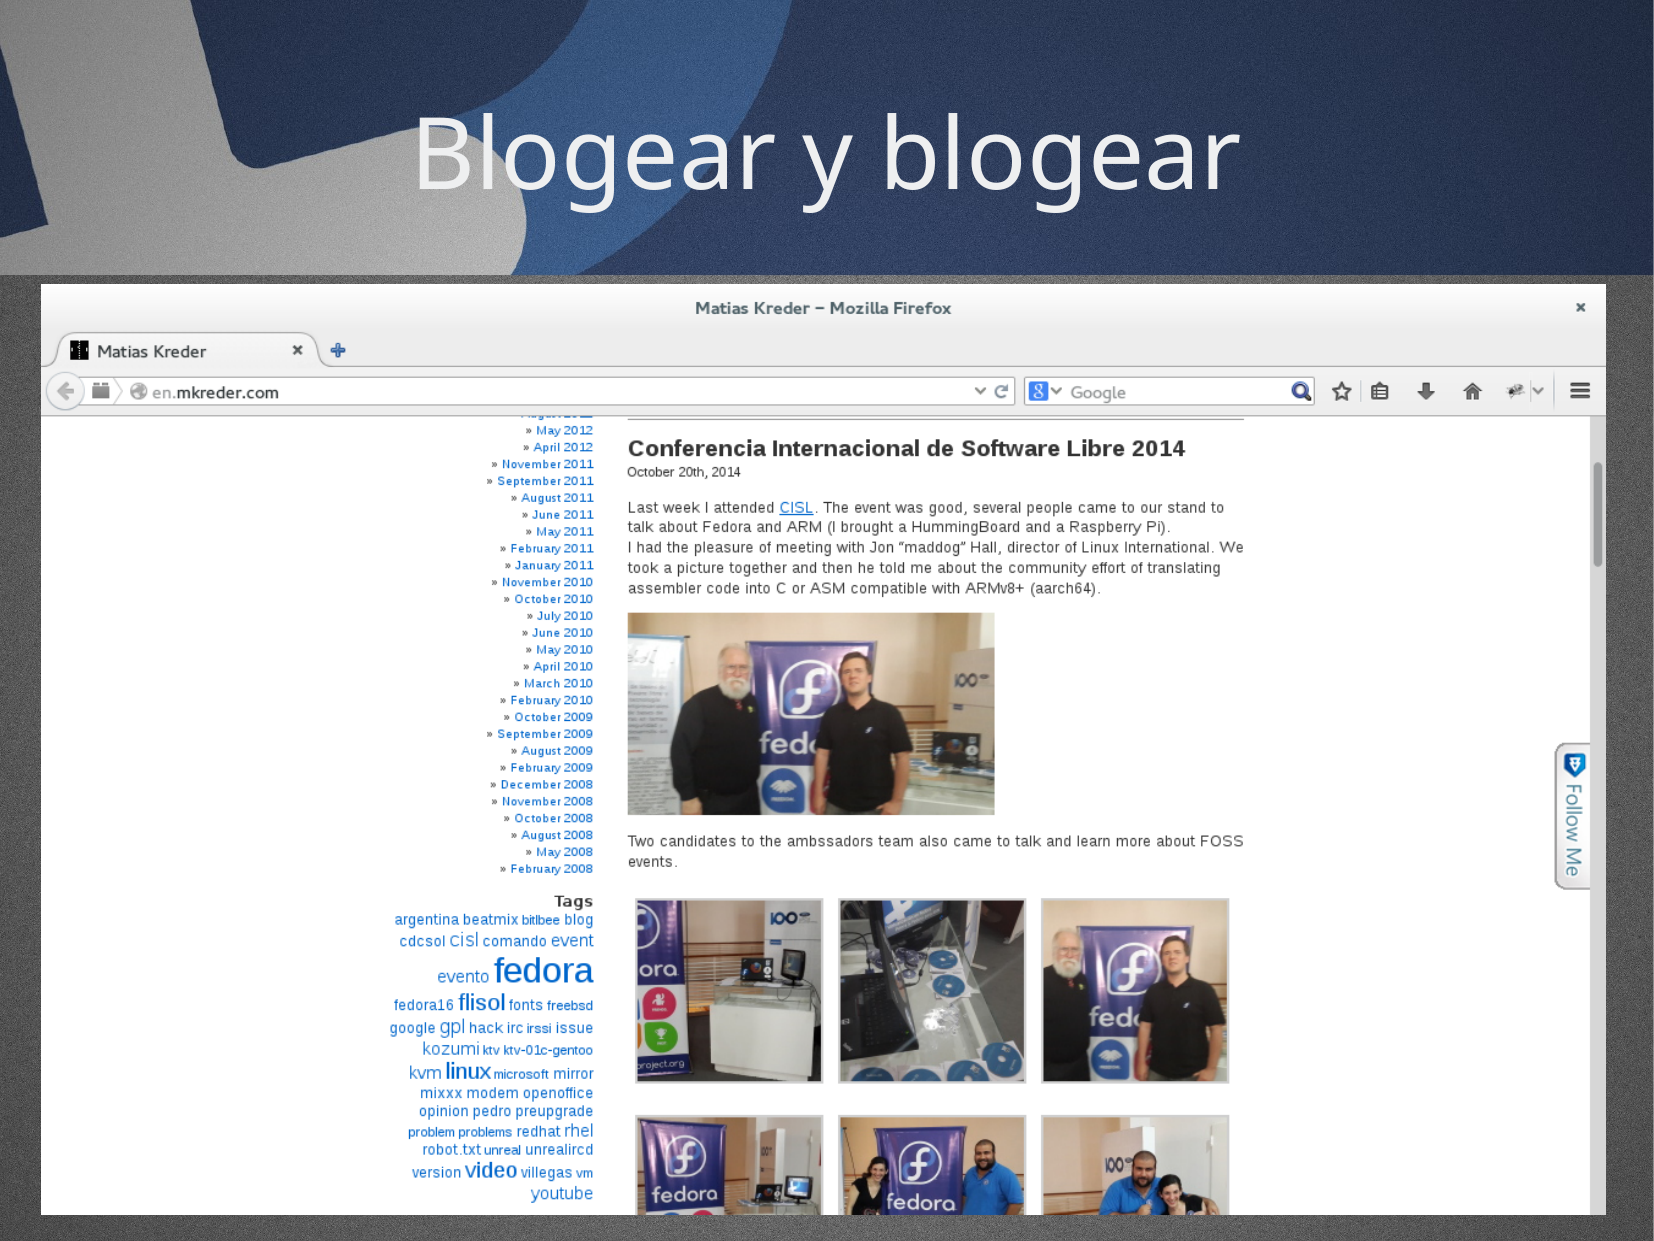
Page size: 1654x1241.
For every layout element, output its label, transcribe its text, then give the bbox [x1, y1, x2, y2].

text_box Blogear y blogear [82, 49, 1571, 257]
picture [0, 0, 1654, 1241]
